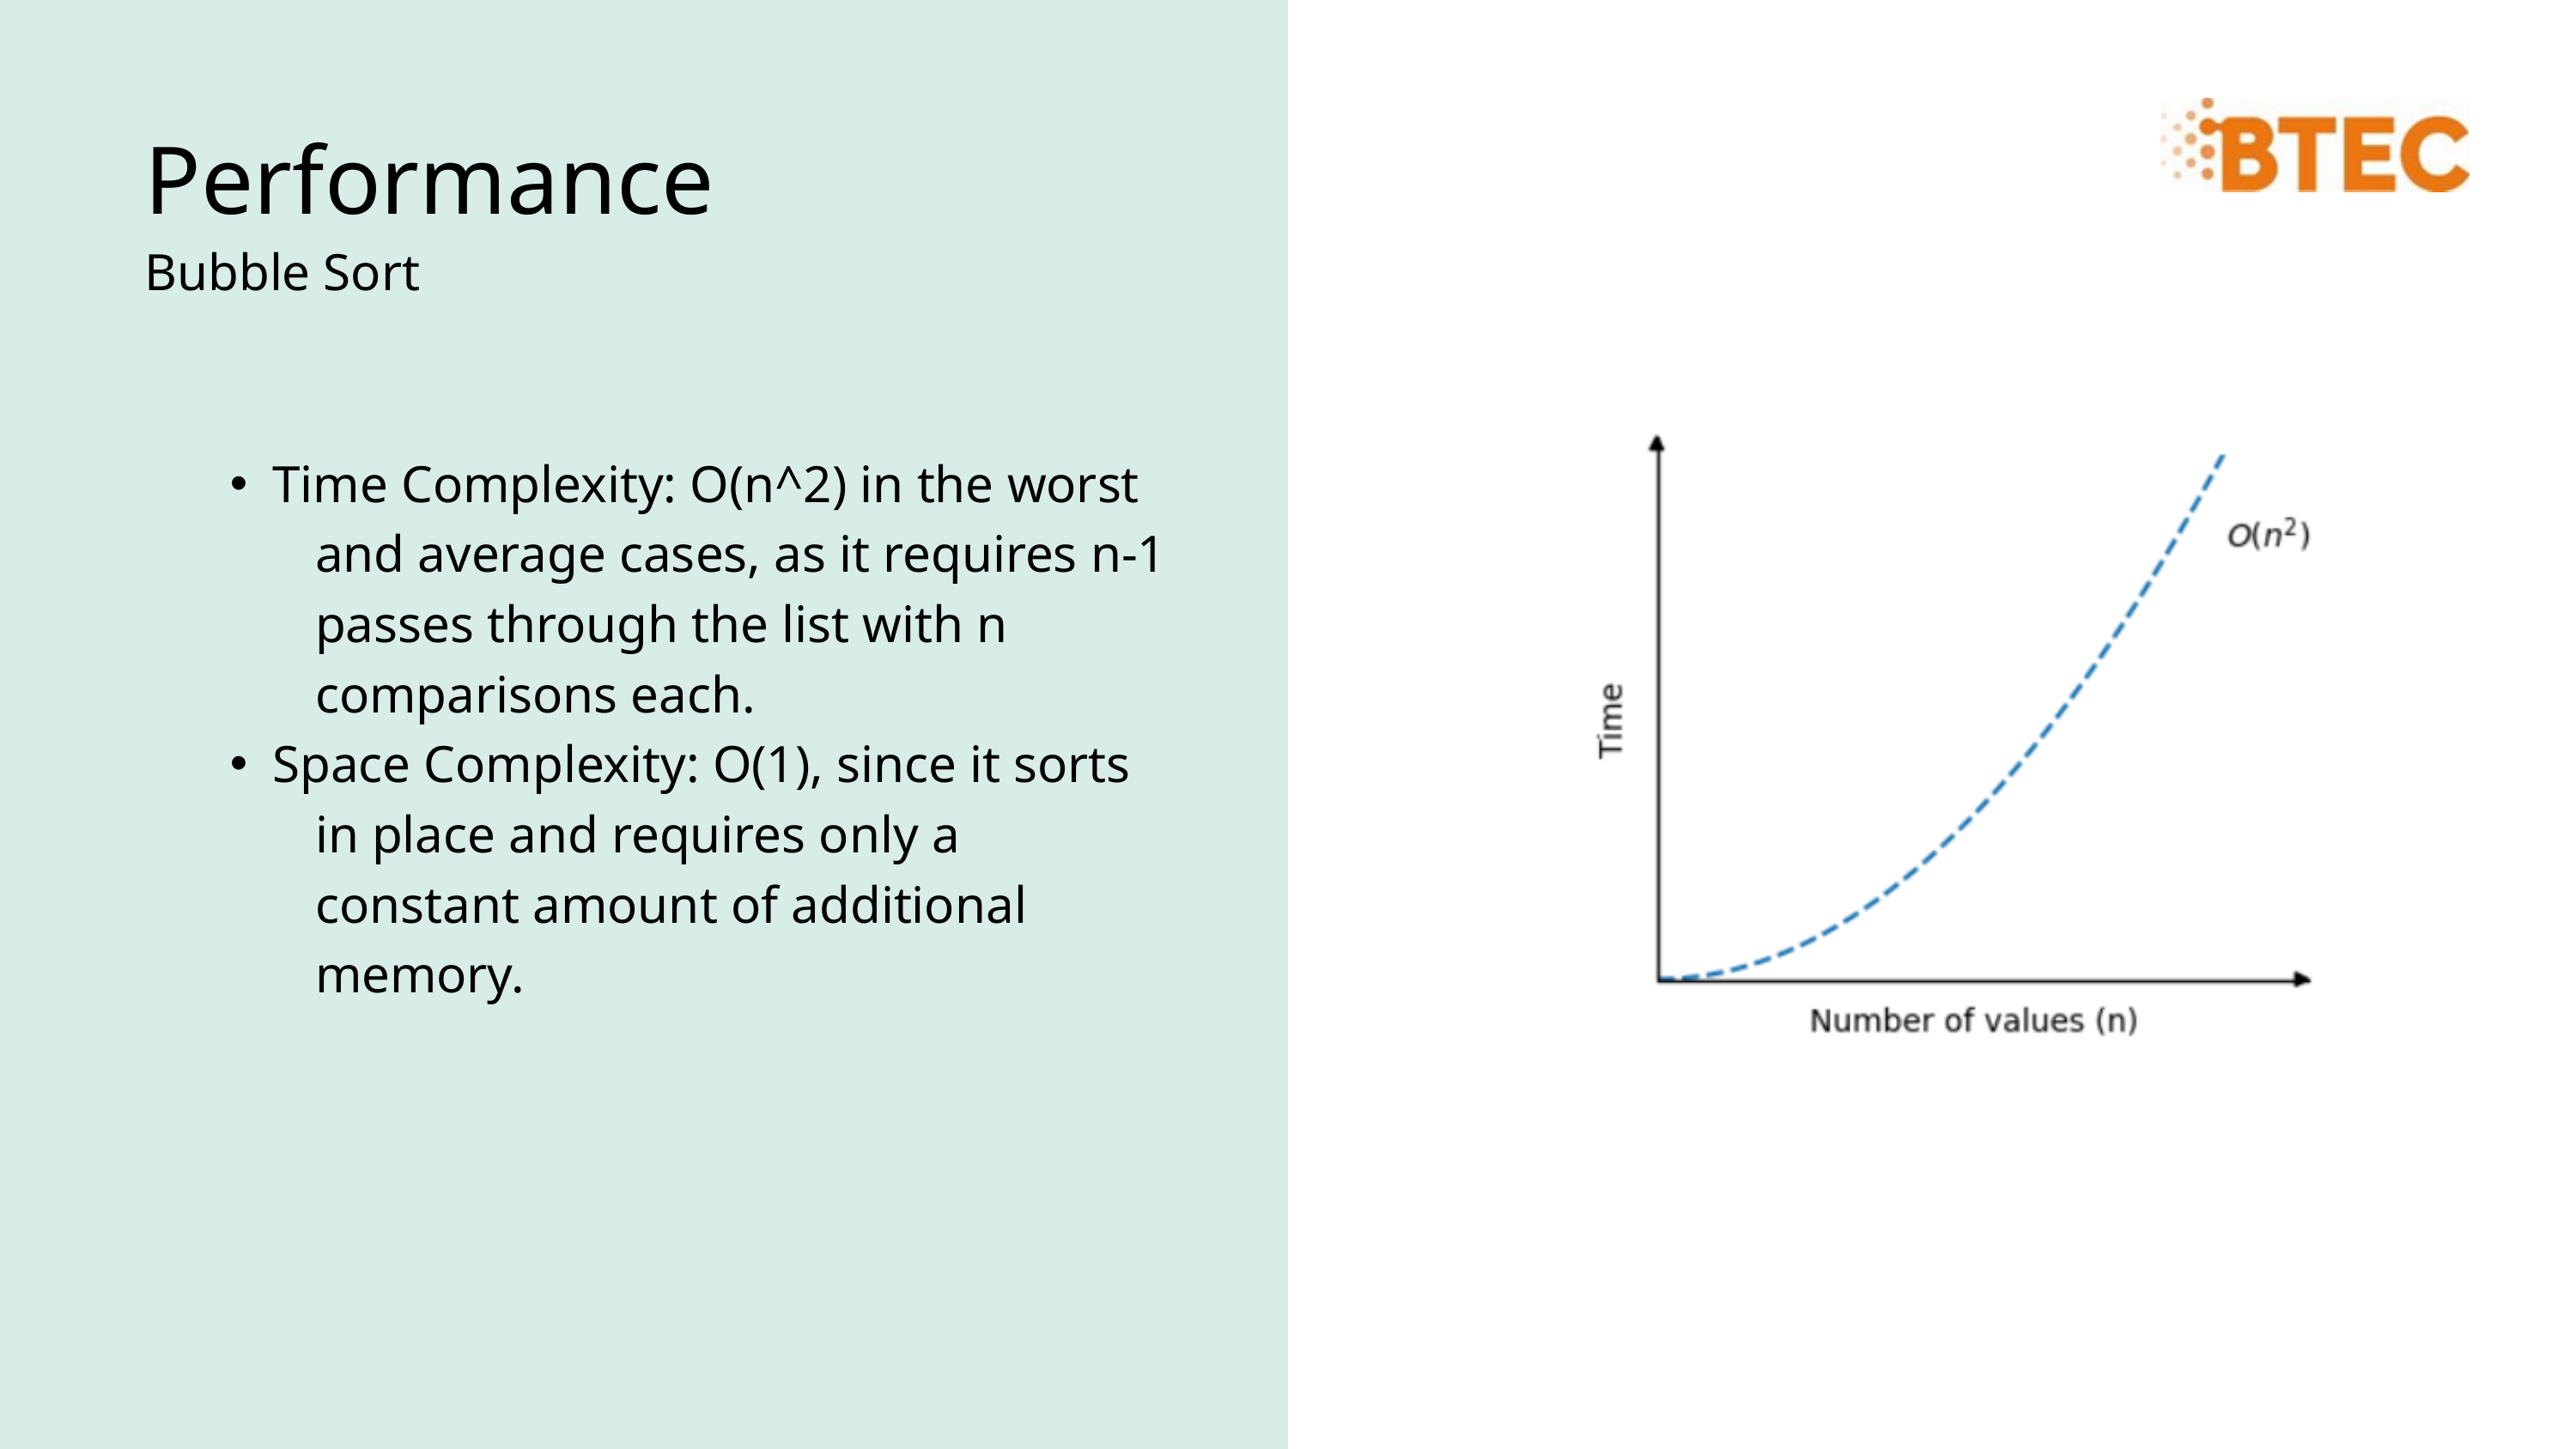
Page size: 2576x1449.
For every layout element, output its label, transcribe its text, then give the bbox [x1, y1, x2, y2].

text_box [2160, 98, 2470, 192]
text_box Performance [144, 102, 991, 229]
text_box [1553, 384, 2379, 1065]
text_box Time Complexity: O(n^2) in the worst and average cases, as it requires n-1 passes through the list with n comparisons each. Space Complexity: O(1), since it sorts in place and requires only a constant amount of additional memory. [144, 442, 1168, 998]
text_box Bubble Sort [144, 230, 1554, 299]
text_box [0, 0, 1288, 1449]
